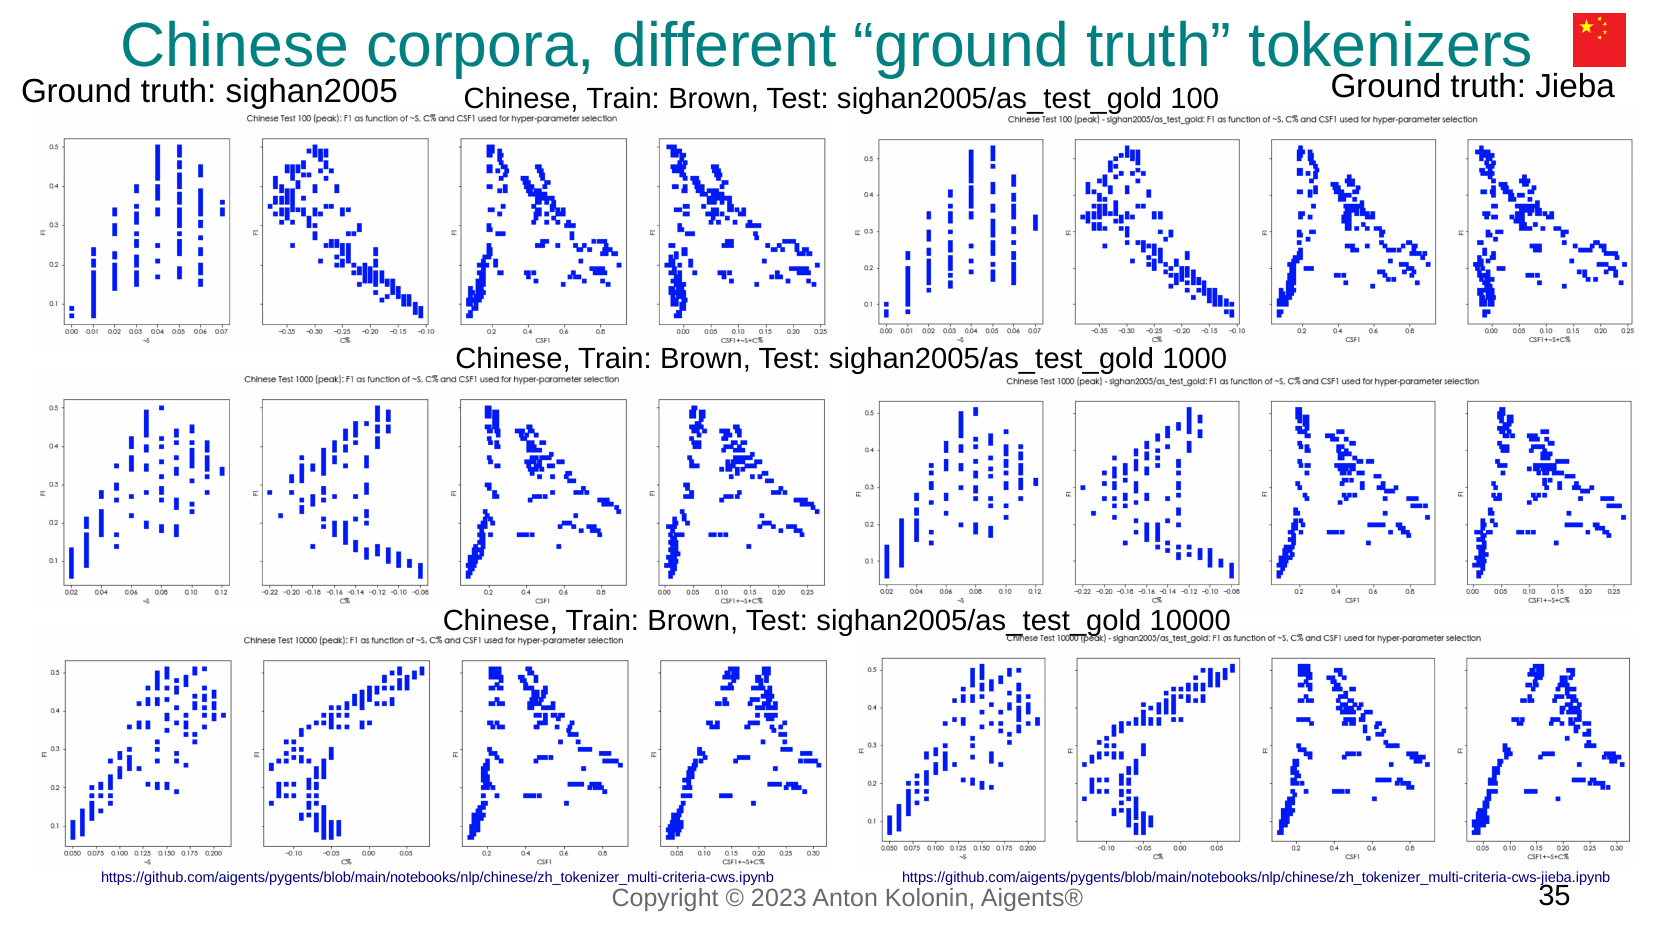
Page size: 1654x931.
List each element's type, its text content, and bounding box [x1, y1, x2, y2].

text_box Chinese, Train: Brown, Test: sighan2005/as_test_gold 100 [448, 91, 1236, 125]
text_box Chinese, Train: Brown, Test: sighan2005/as_test_gold 1000 [440, 332, 1244, 384]
text_box https://github.com/aigents/pygents/blob/main/notebooks/nlp/chinese/zh_tokenizer_multi-criteria-cws.ipynb [86, 861, 790, 893]
picture [33, 369, 832, 608]
text_box https://github.com/aigents/pygents/blob/main/notebooks/nlp/chinese/zh_tokenizer_multi-criteria-cws-jieba.ipynb [887, 861, 1626, 893]
picture [1573, 13, 1626, 67]
picture [851, 370, 1636, 611]
text_box Chinese, Train: Brown, Test: sighan2005/as_test_gold 10000 [428, 594, 1248, 647]
picture [849, 108, 1639, 354]
picture [32, 108, 832, 352]
text_box Ground truth: sighan2005 [6, 65, 414, 118]
picture [855, 628, 1636, 867]
text_box Ground truth: Jieba [1315, 60, 1631, 112]
text_box Chinese corpora, different “ground truth” tokenizers [0, 0, 1630, 91]
picture [35, 629, 832, 869]
